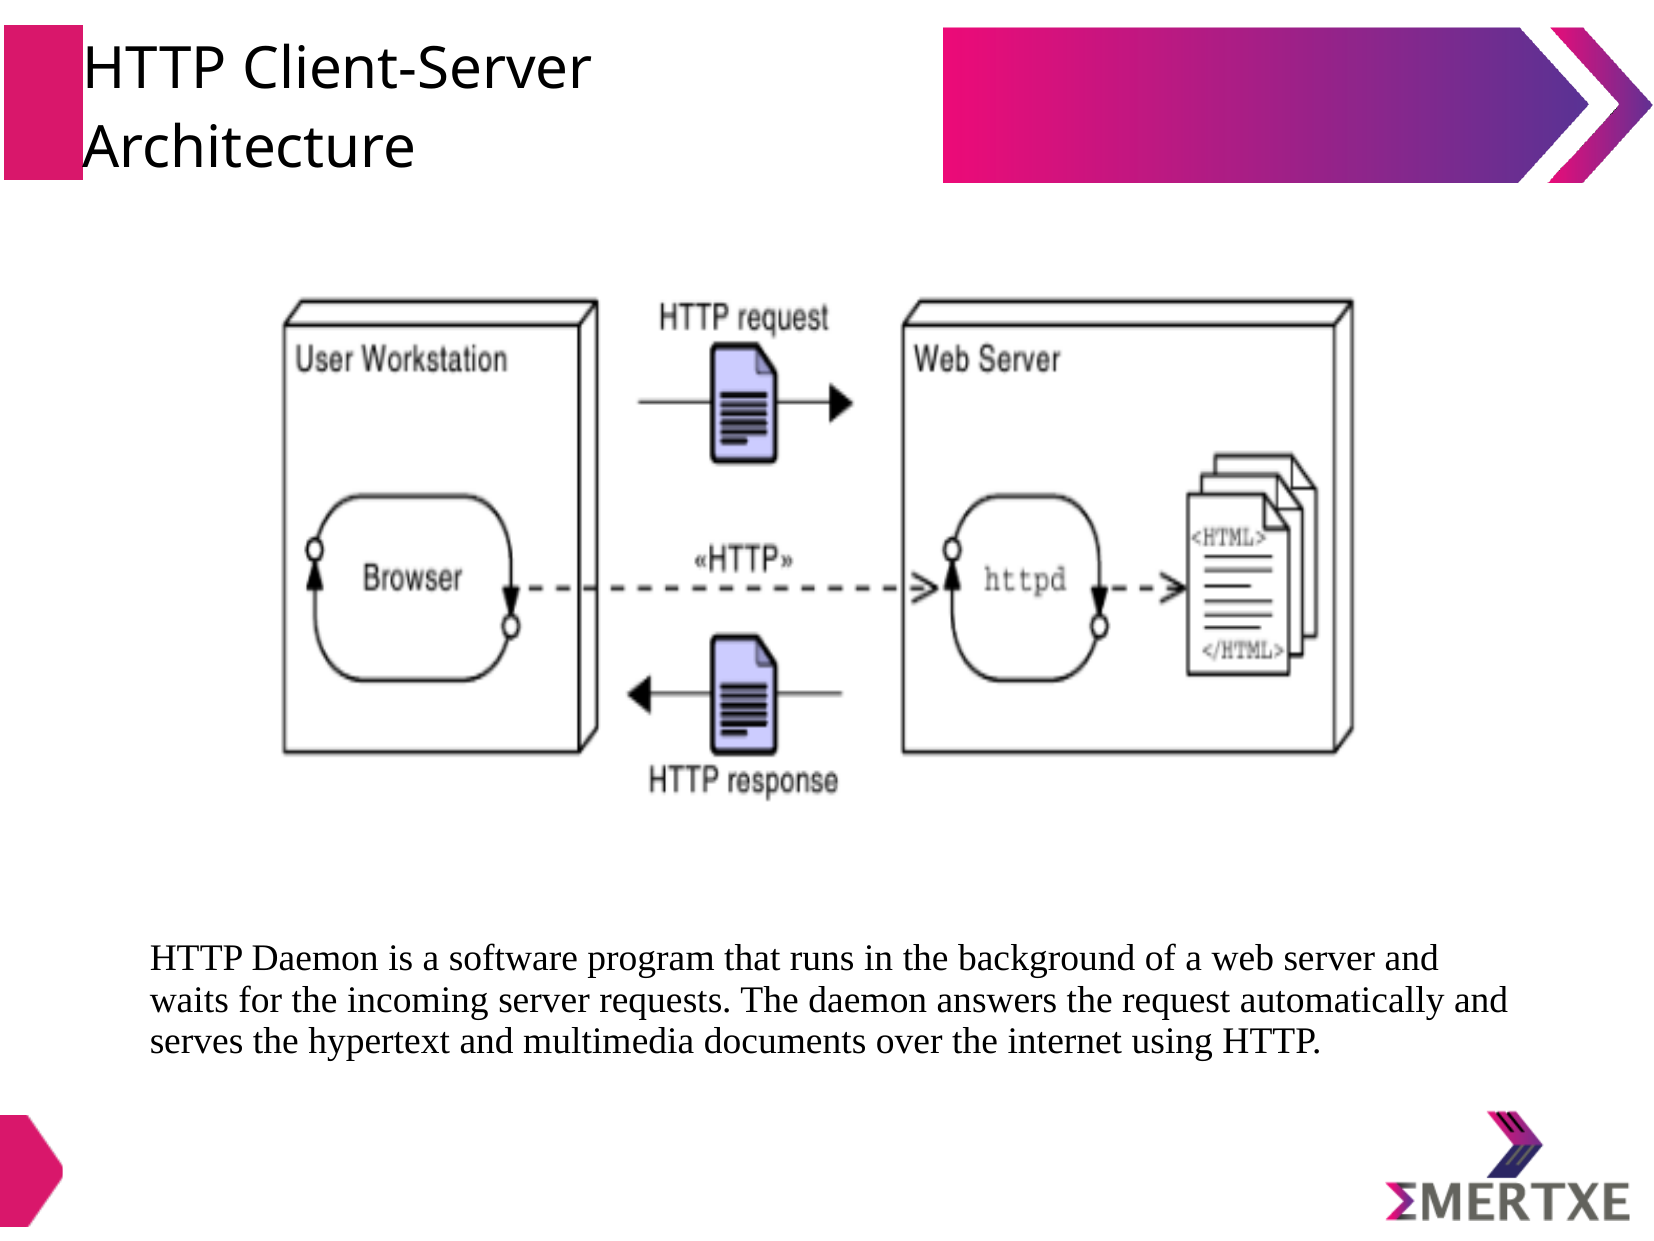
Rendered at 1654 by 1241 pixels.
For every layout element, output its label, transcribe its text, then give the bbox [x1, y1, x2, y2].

text_box HTTP Daemon is a software program that runs in the background of a web server and waits for the incoming server requests. The daemon answers the request automatically and serves the hypertext and multimedia documents over the internet using HTTP. [135, 930, 1531, 1071]
picture [1571, 27, 1653, 183]
picture [240, 239, 1411, 856]
picture [1385, 1107, 1631, 1221]
title HTTP Client-Server Architecture [82, 2, 1571, 210]
